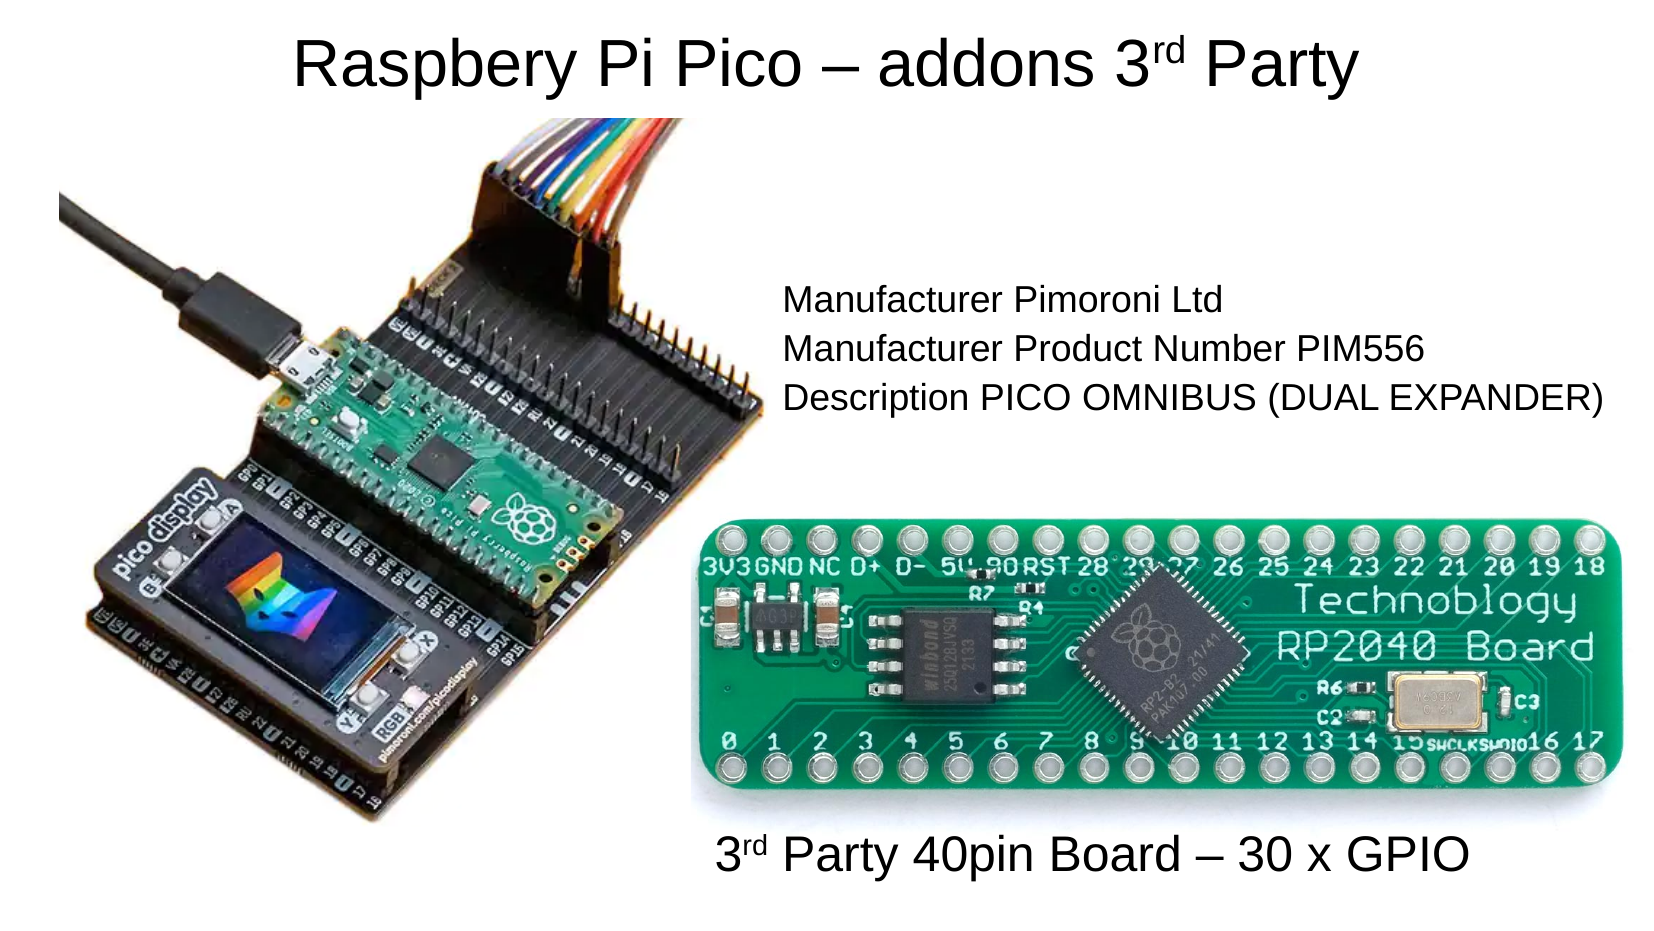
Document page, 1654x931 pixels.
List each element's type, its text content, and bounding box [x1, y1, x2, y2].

text_box Manufacturer Pimoroni Ltd Manufacturer Product Number PIM556 Description PICO OMNIBUS (DUAL EXPANDER) [767, 226, 1654, 650]
subtitle 3rd Party 40pin Board – 30 x GPIO [679, 826, 1625, 909]
picture [59, 118, 1636, 843]
title Raspbery Pi Pico – addons 3rd Party [29, 0, 1625, 138]
